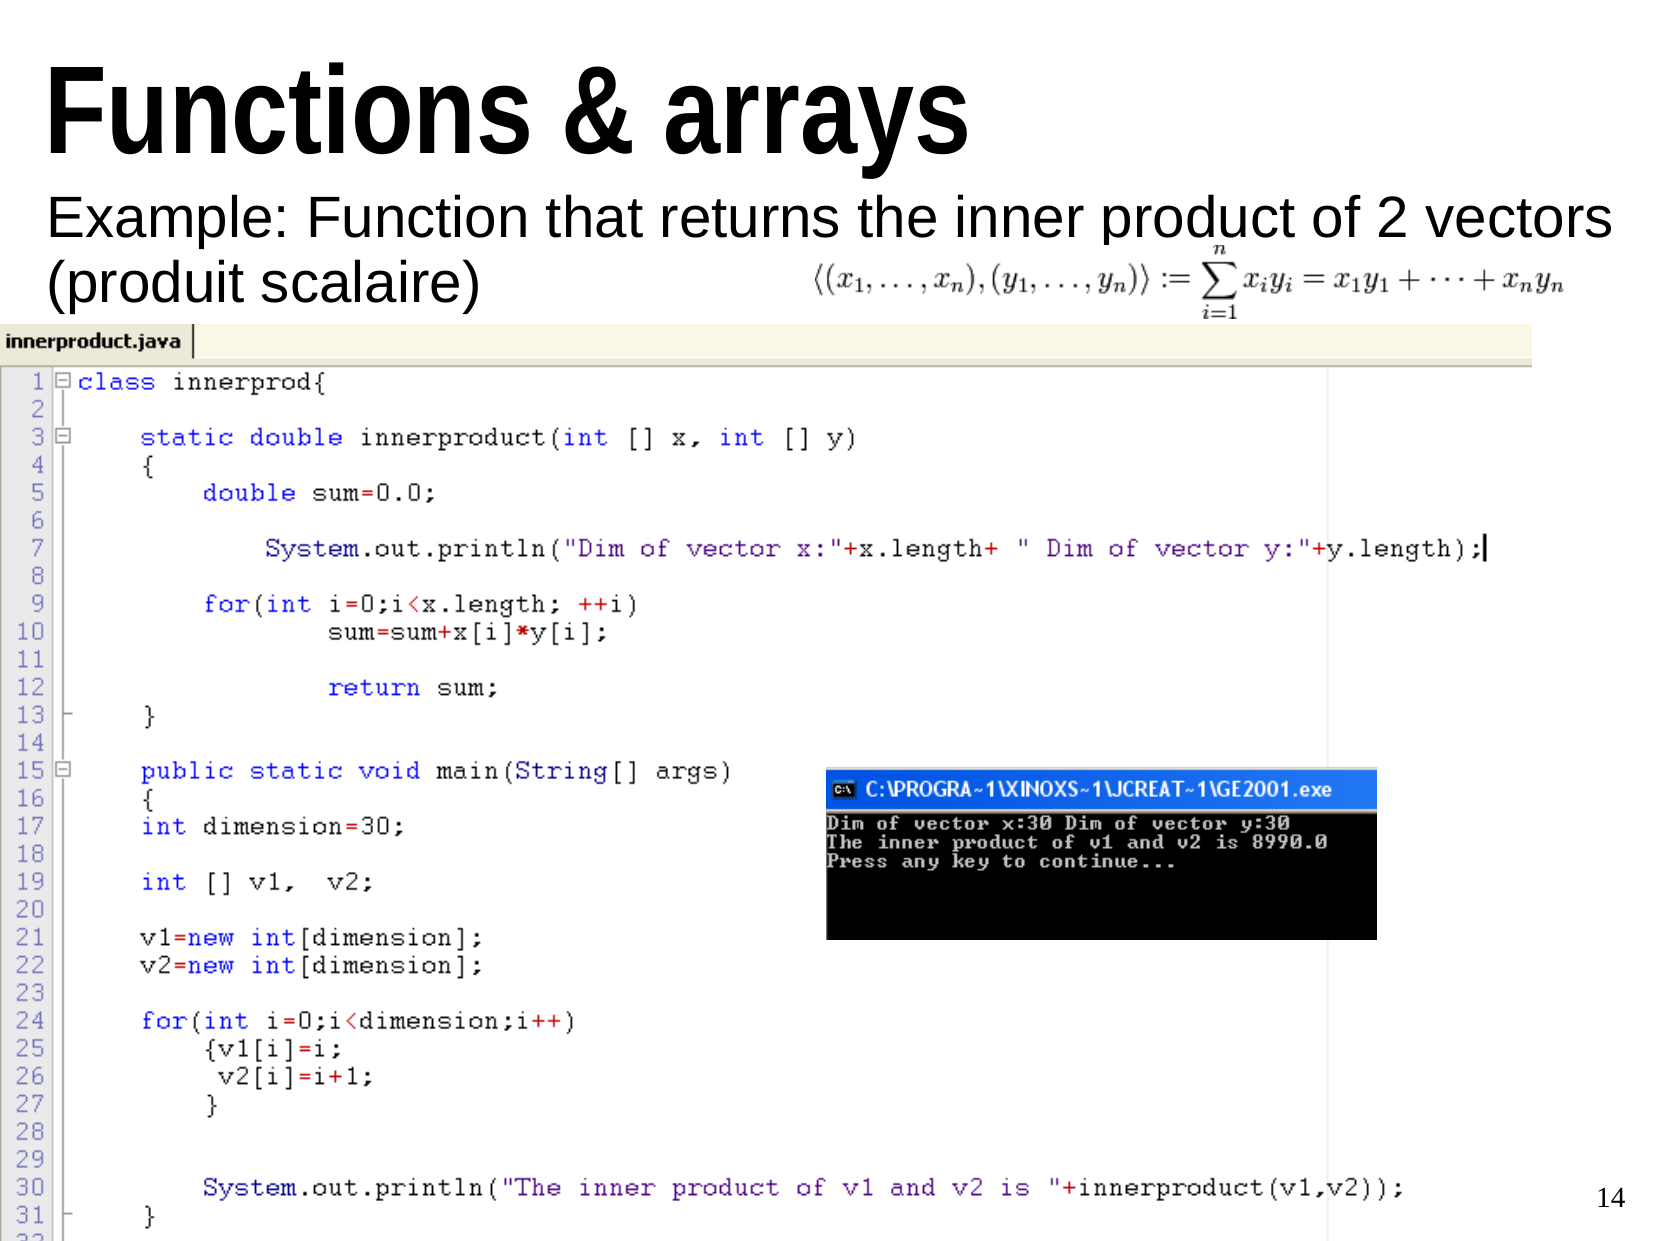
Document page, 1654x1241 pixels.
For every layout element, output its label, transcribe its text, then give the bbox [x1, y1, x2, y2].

text_box Example: Function that returns the inner product of 2 vectors (produit scalaire) [32, 177, 1631, 322]
text_box Functions & arrays [29, 29, 1016, 188]
picture [815, 245, 1565, 319]
picture [0, 324, 1532, 1241]
